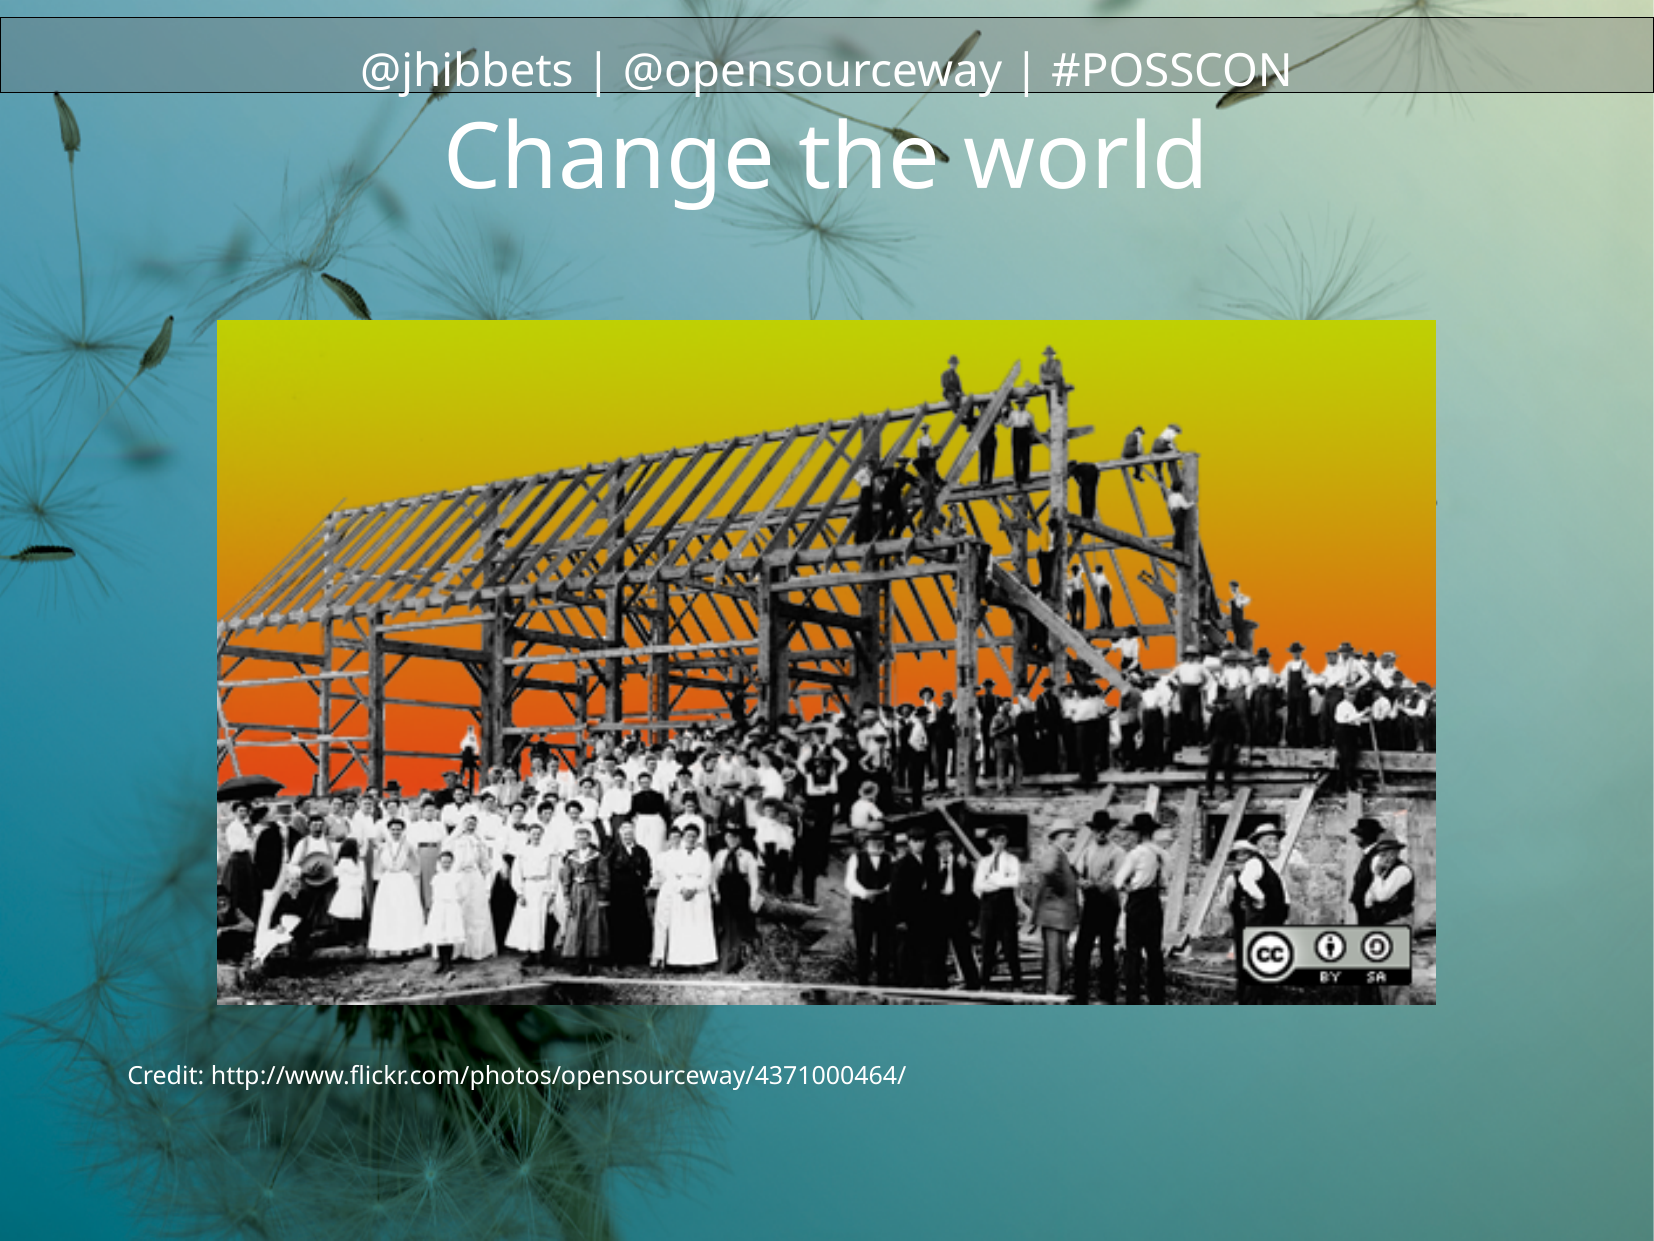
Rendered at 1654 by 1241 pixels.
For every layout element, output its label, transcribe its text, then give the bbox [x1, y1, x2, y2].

title Change the world [82, 49, 1571, 257]
text_box Credit: http://www.flickr.com/photos/opensourceway/4371000464/ [112, 1050, 935, 1091]
picture [0, 93, 1654, 1241]
picture [0, 0, 1654, 17]
